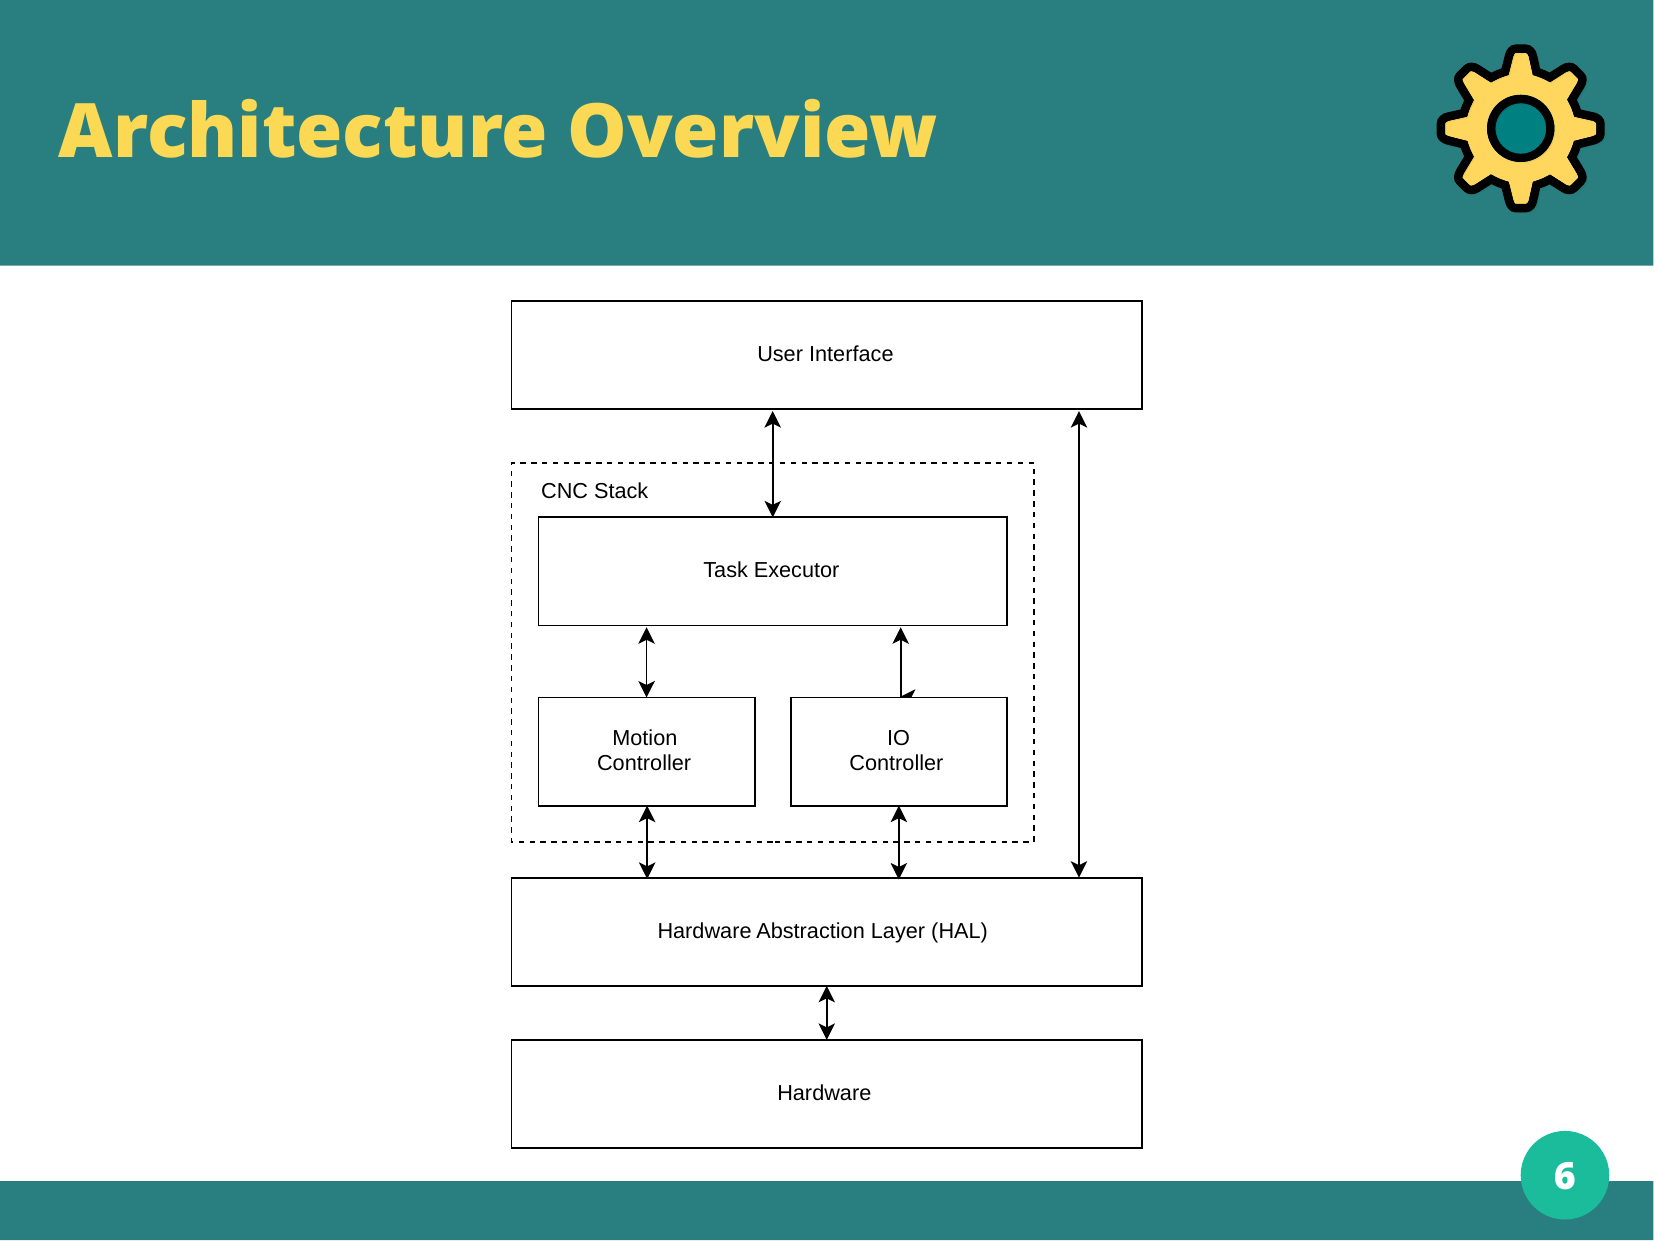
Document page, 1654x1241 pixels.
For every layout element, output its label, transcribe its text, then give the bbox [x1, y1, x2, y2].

picture [507, 297, 1146, 1152]
title Architecture Overview [59, 49, 1595, 207]
